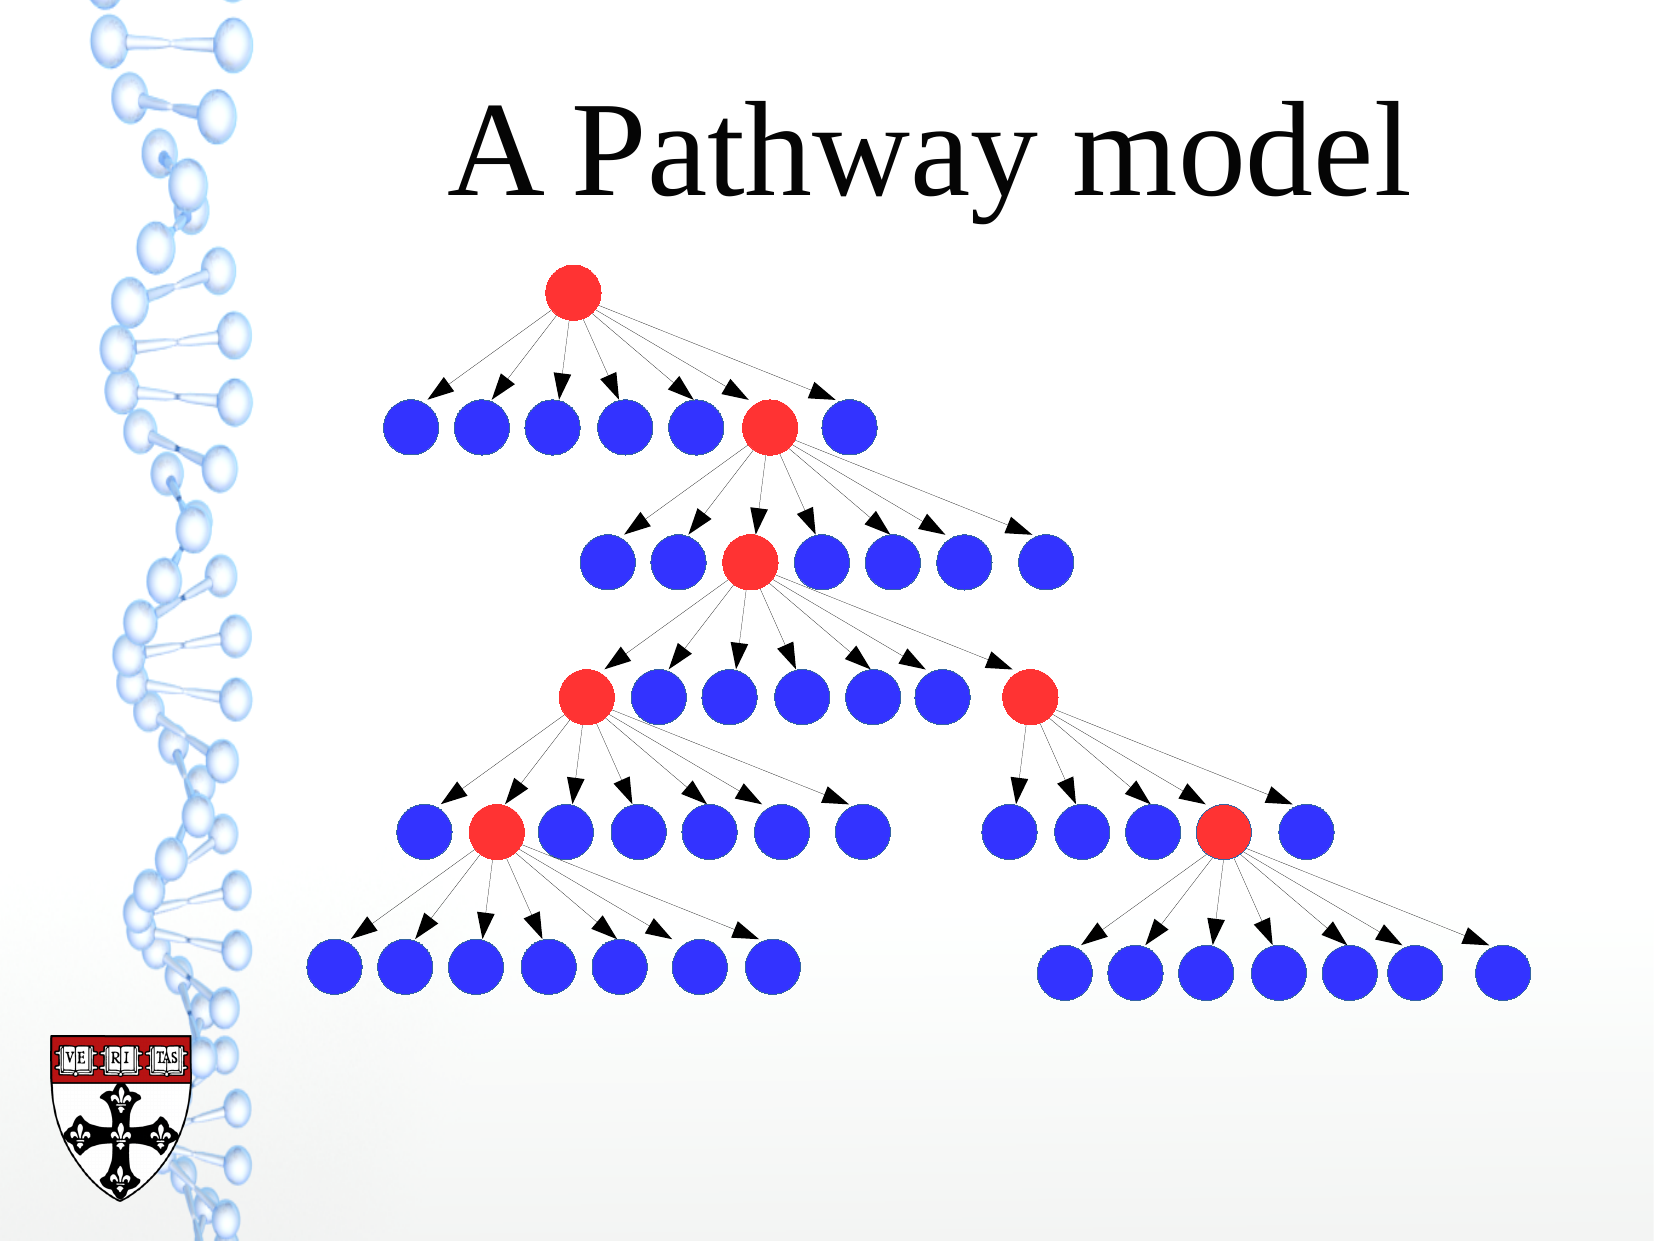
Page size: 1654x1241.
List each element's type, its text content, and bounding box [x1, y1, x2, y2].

text_box [545, 265, 602, 321]
text_box [1037, 945, 1093, 1001]
text_box [1387, 945, 1443, 1001]
title A Pathway model [265, 47, 1595, 252]
text_box [592, 939, 648, 995]
text_box [936, 534, 993, 591]
text_box [383, 399, 439, 455]
text_box [454, 399, 510, 456]
text_box [835, 804, 891, 860]
text_box [580, 534, 636, 590]
text_box [1054, 804, 1110, 860]
text_box [681, 804, 738, 860]
text_box [1107, 945, 1164, 1001]
text_box [377, 939, 433, 995]
text_box [845, 669, 901, 725]
text_box [794, 534, 850, 590]
text_box [396, 804, 453, 860]
text_box [754, 804, 810, 860]
text_box [742, 399, 798, 456]
text_box [701, 669, 758, 725]
text_box [1002, 669, 1059, 725]
text_box [668, 399, 724, 456]
text_box [597, 399, 653, 456]
text_box [1278, 804, 1335, 860]
text_box [611, 804, 667, 860]
text_box [1251, 945, 1307, 1001]
text_box [774, 669, 830, 725]
text_box [538, 804, 594, 860]
text_box [1475, 945, 1531, 1001]
text_box [521, 939, 577, 995]
text_box [559, 669, 615, 725]
text_box [650, 534, 707, 590]
text_box [981, 804, 1038, 860]
text_box [448, 939, 504, 995]
text_box [469, 804, 525, 860]
text_box [1178, 945, 1234, 1001]
text_box [1196, 804, 1252, 860]
picture [0, 0, 1654, 1241]
text_box [306, 939, 363, 995]
text_box [722, 534, 779, 590]
text_box [1322, 945, 1378, 1001]
text_box [914, 669, 971, 725]
text_box [1018, 534, 1074, 590]
text_box [524, 399, 581, 456]
text_box [865, 534, 921, 590]
text_box [631, 669, 687, 725]
text_box [821, 399, 878, 455]
text_box [672, 939, 728, 995]
text_box [1125, 804, 1181, 860]
text_box [745, 939, 801, 995]
